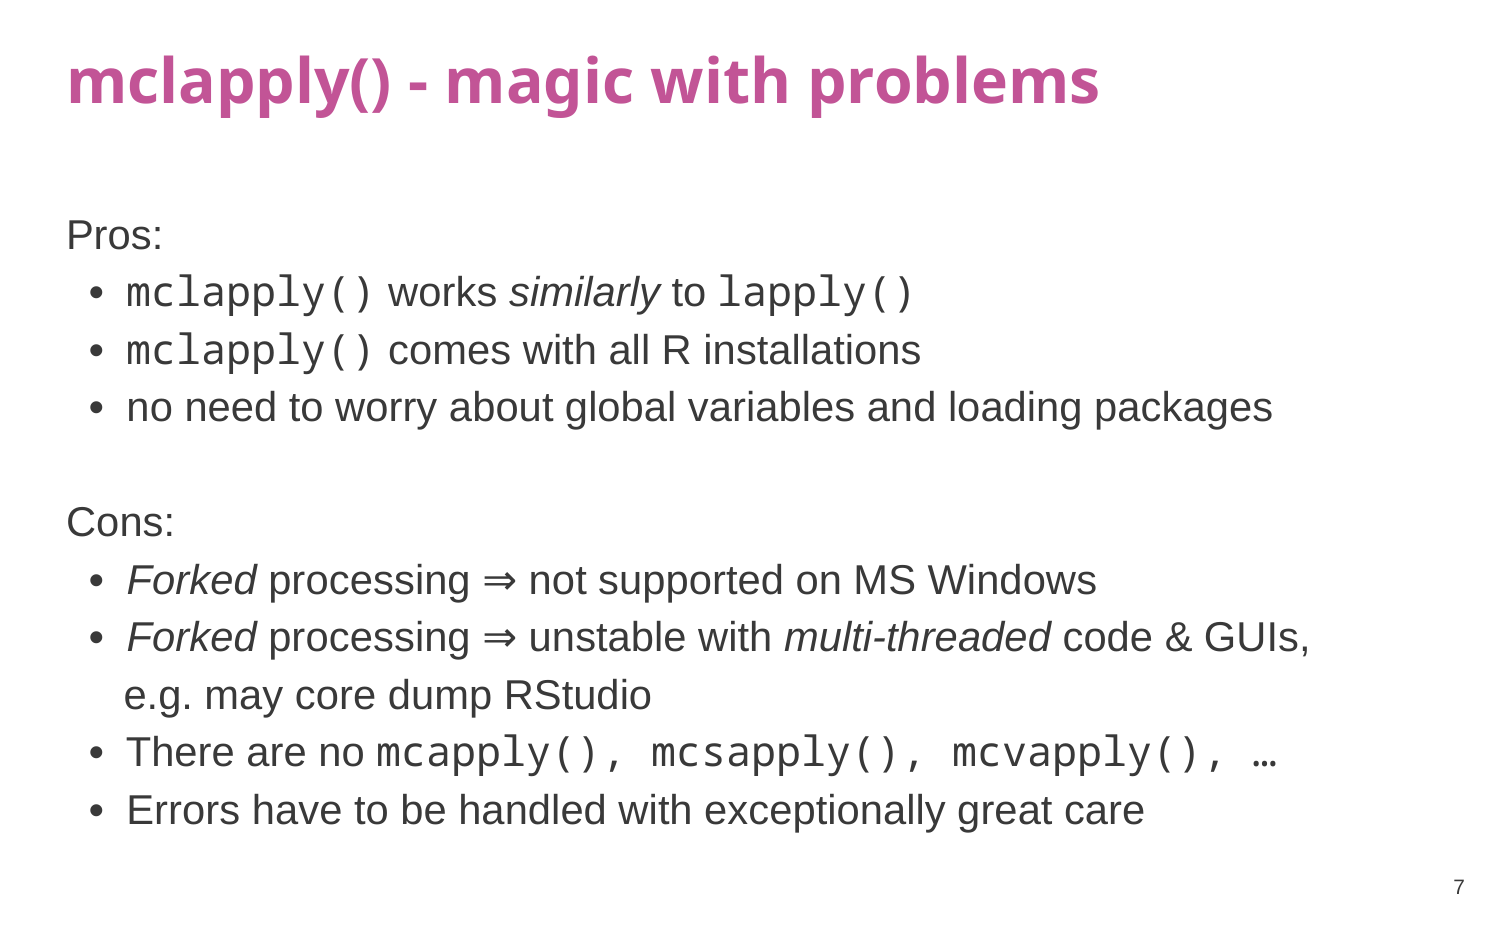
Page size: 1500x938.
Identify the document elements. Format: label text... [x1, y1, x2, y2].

list Pros: • mclapply() works similarly to lapply() • mclapply() comes with all R installations • no need to worry about global variables and loading packages Cons: • Forked processing ⇒ not supported on MS Windows • Forked processing ⇒ unstable with multi-threaded code & GUIs, e.g. may core dump RStudio • There are no mcapply(), mcsapply(), mcvapply(), … • Errors have to be handled with exceptionally great care [51, 185, 1449, 877]
title mclapply() - magic with problems [51, 25, 1449, 130]
slide_number <number> [1389, 849, 1480, 922]
